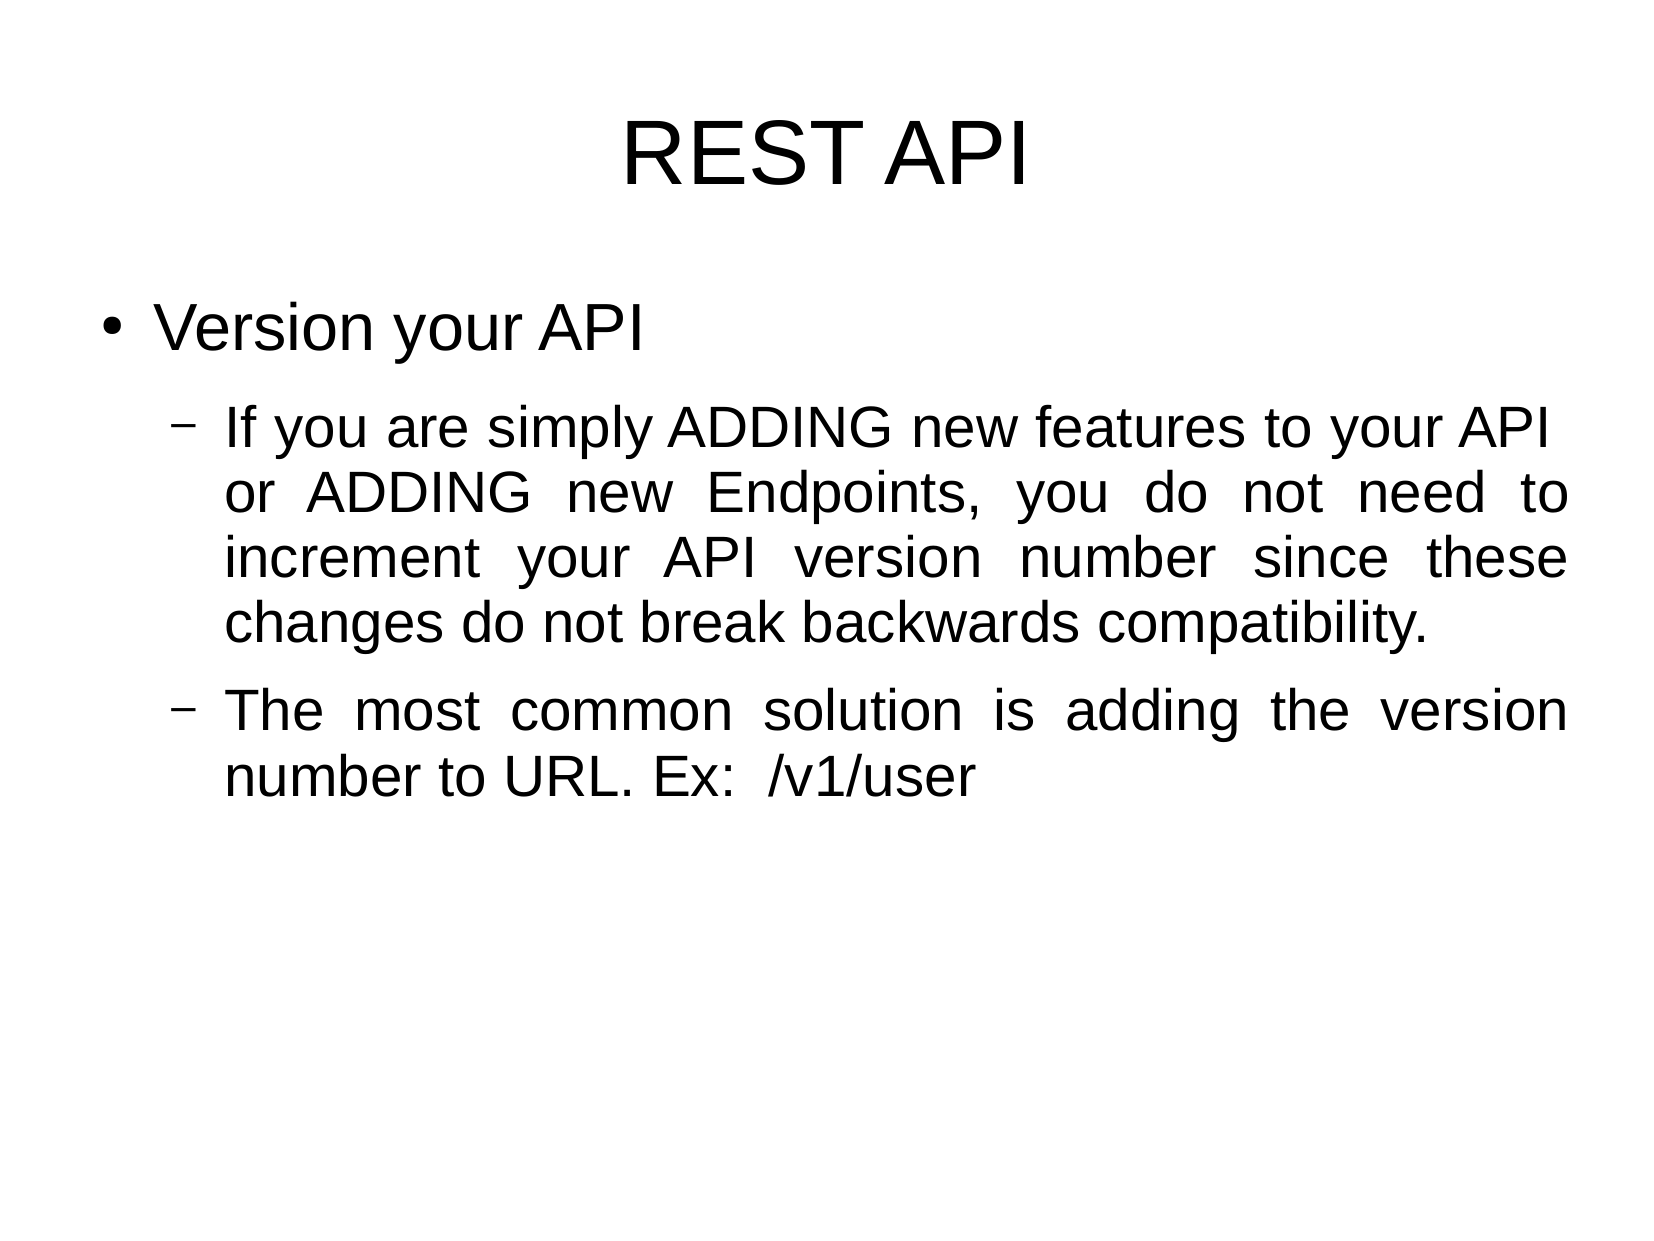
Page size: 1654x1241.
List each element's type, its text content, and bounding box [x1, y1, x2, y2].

list Version your API If you are simply ADDING new features to your API or ADDING new Endpoints, you do not need to increment your API version number since these changes do not break backwards compatibility. The most common solution is adding the version number to URL. Ex: /v1/user [82, 290, 1571, 1010]
title REST API [82, 49, 1571, 257]
